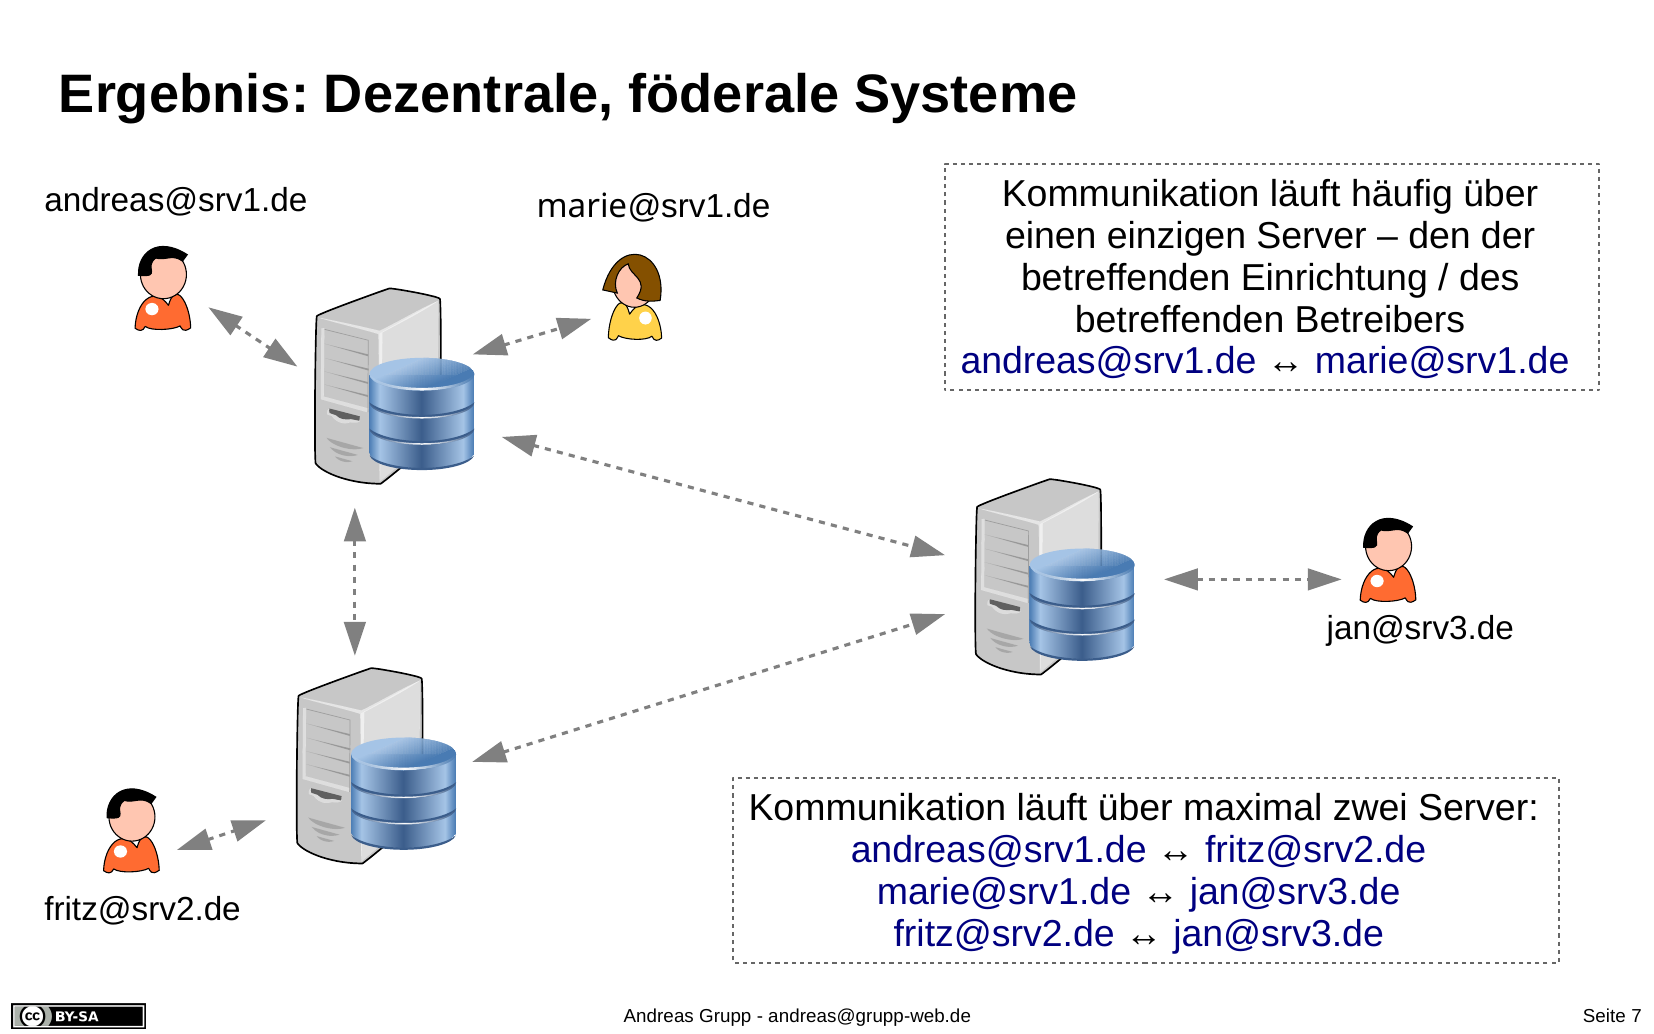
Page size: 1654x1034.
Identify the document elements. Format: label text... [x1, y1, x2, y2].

text_box Kommunikation läuft häufig über einen einzigen Server – den der betreffenden Einrichtung / des betreffenden Betreibers andreas@srv1.de ↔ marie@srv1.de [944, 163, 1600, 391]
text_box fritz@srv2.de [29, 882, 325, 939]
picture [11, 1003, 146, 1029]
text_box andreas@srv1.de [29, 174, 325, 231]
picture [116, 235, 209, 367]
picture [591, 241, 680, 378]
picture [314, 287, 475, 485]
text_box Kommunikation läuft über maximal zwei Server: andreas@srv1.de ↔ fritz@srv2.de marie@srv1.de ↔ jan@srv3.de fritz@srv2.de ↔ jan@srv3.de [732, 777, 1560, 963]
text_box jan@srv3.de [1311, 602, 1548, 659]
picture [84, 778, 178, 882]
title Ergebnis: Dezentrale, föderale Systeme [59, 24, 1625, 165]
picture [1341, 507, 1434, 602]
text_box marie@srv1.de [521, 174, 778, 231]
picture [974, 478, 1135, 676]
picture [295, 667, 457, 865]
